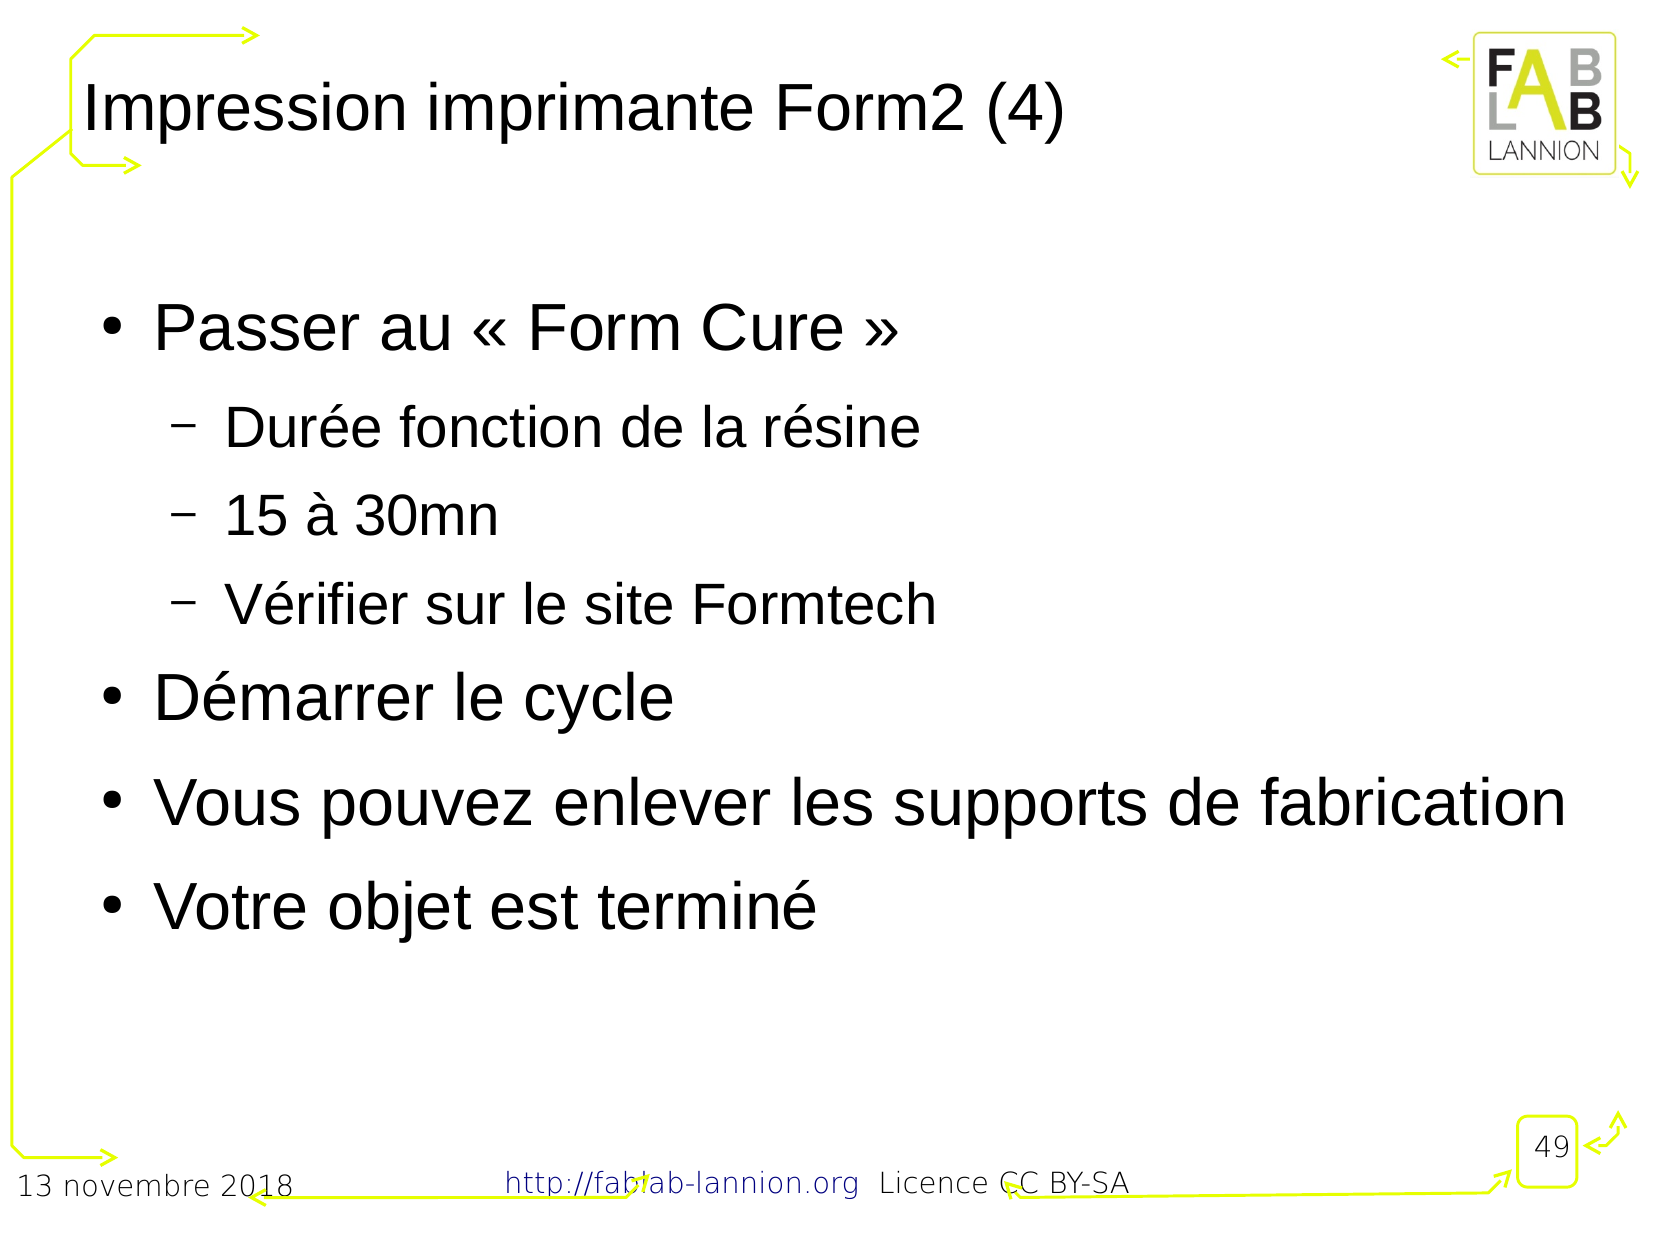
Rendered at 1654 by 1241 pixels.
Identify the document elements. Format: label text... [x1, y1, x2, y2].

picture [1470, 29, 1619, 178]
title Impression imprimante Form2 (4) [82, 49, 1441, 166]
list Passer au « Form Cure » Durée fonction de la résine 15 à 30mn Vérifier sur le site Formtech Démarrer le cycle Vous pouvez enlever les supports de fabrication Votre objet est terminé [82, 290, 1571, 1010]
